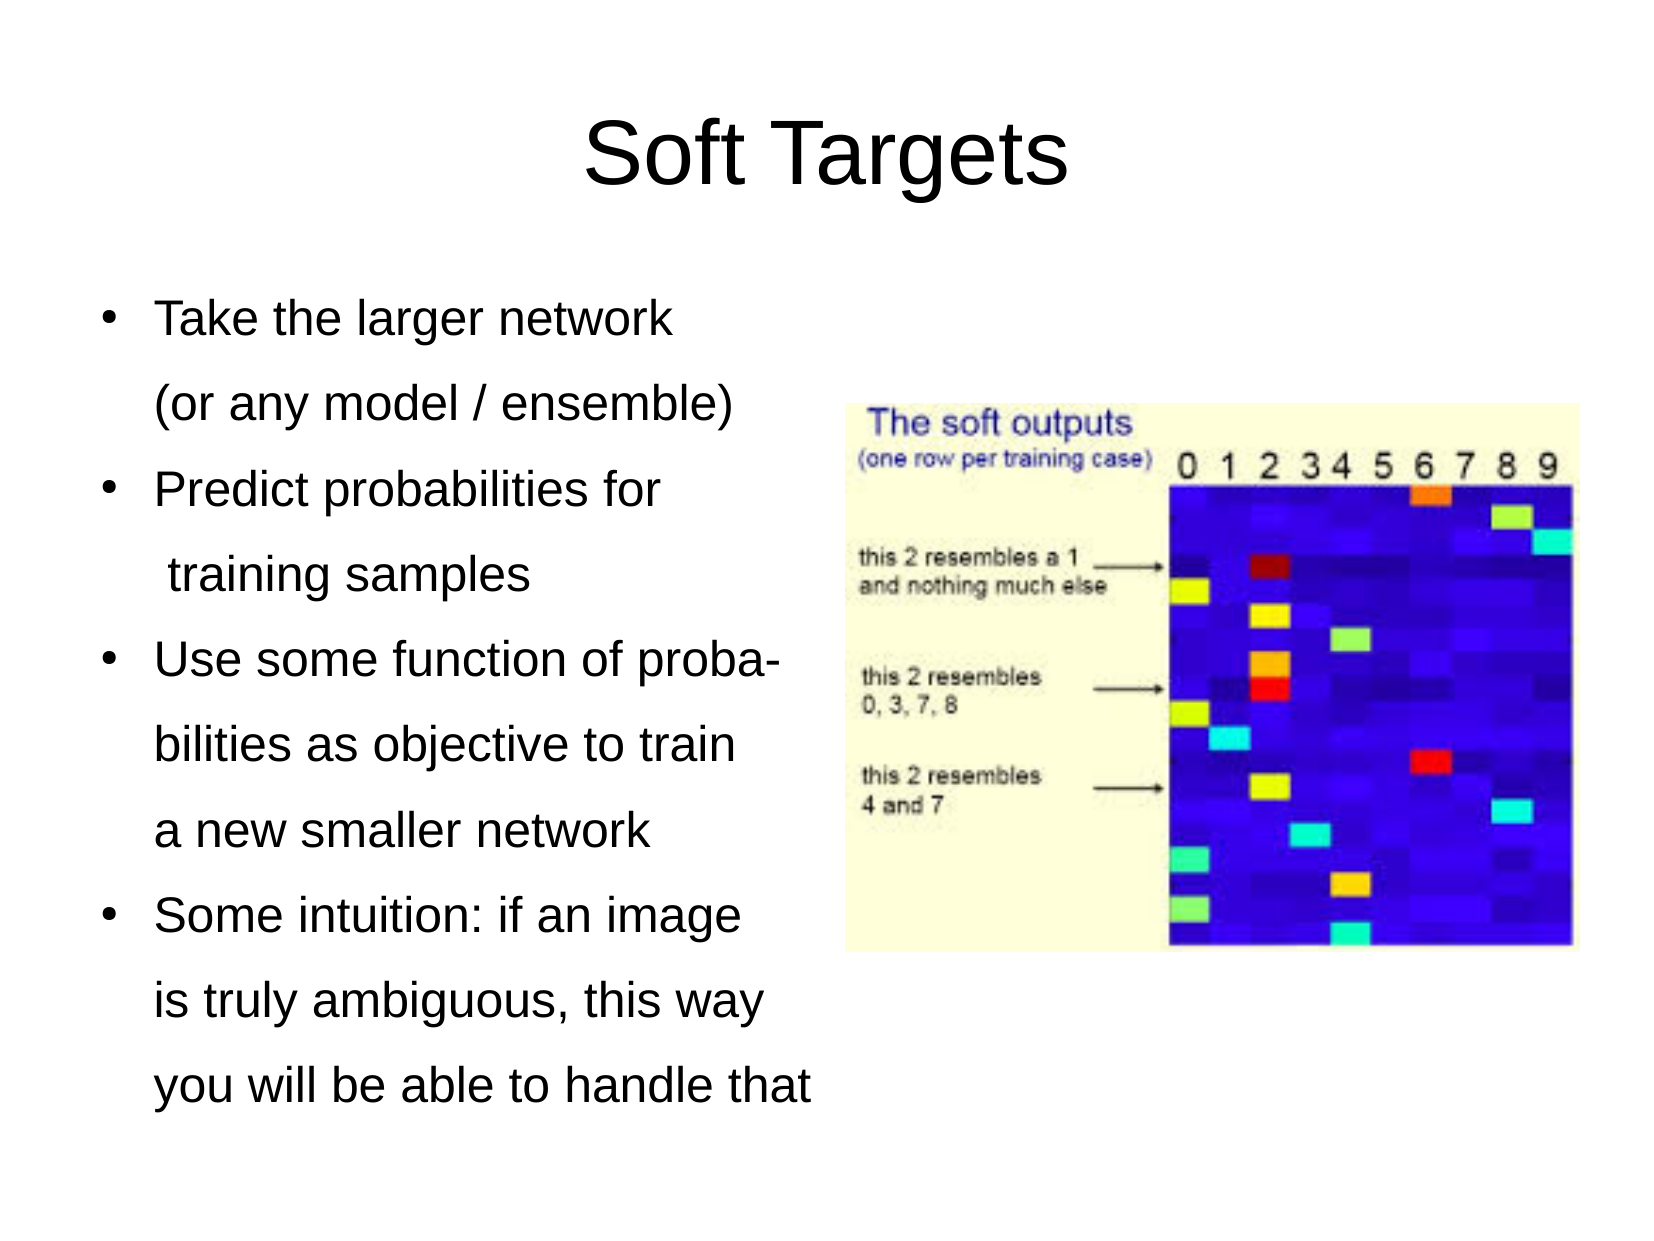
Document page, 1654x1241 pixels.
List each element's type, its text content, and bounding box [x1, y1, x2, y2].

list Take the larger network (or any model / ensemble) Predict probabilities for training samples Use some function of proba- bilities as objective to train a new smaller network Some intuition: if an image is truly ambiguous, this way you will be able to handle that [82, 290, 1571, 1202]
picture [845, 403, 1580, 953]
title Soft Targets [82, 49, 1571, 257]
